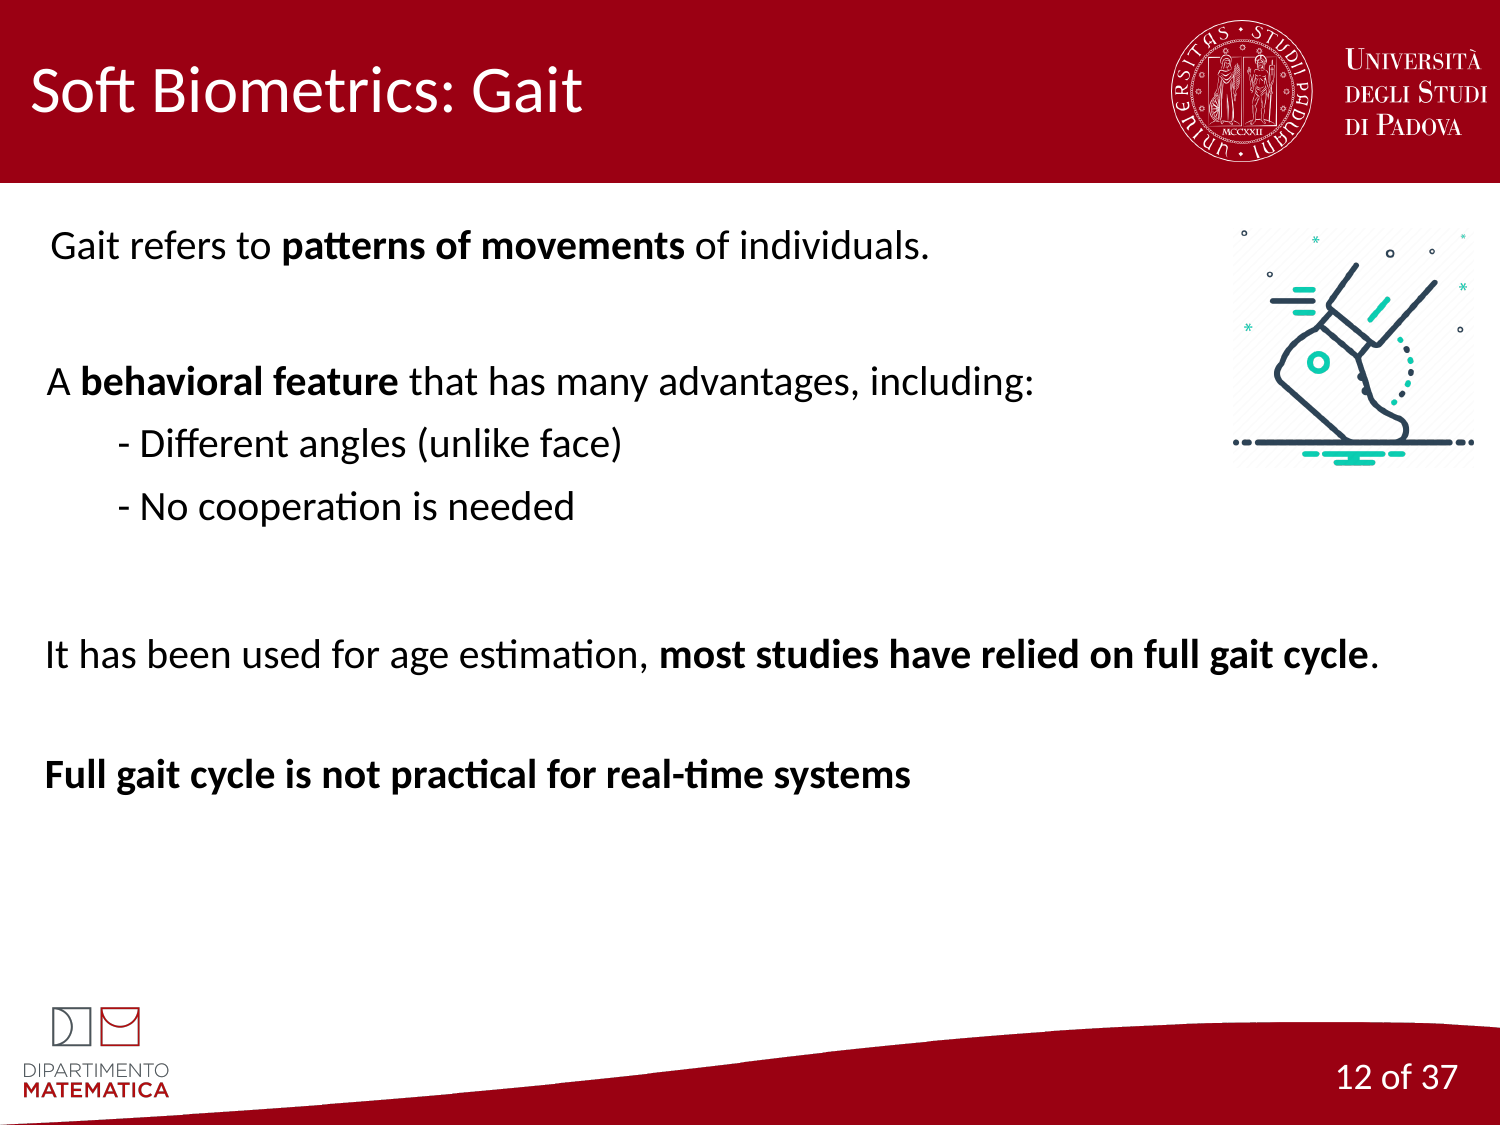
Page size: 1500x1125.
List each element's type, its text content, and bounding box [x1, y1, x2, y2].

slide_number <number> of 37 [1136, 1044, 1474, 1104]
picture [1233, 390, 1474, 468]
picture [1171, 20, 1487, 162]
picture [0, 1007, 1500, 1125]
title Soft Biometrics: Gait [0, 0, 1159, 183]
list A behavioral feature that has many advantages, including: - Different angles (unlike face) - No cooperation is needed [0, 390, 1486, 527]
list Gait refers to patterns of movements of individuals. [0, 210, 1489, 390]
text_box Full gait cycle is not practical for real-time systems [30, 750, 1471, 826]
text_box It has been used for age estimation, most studies have relied on full gait cycle. [30, 630, 1471, 706]
